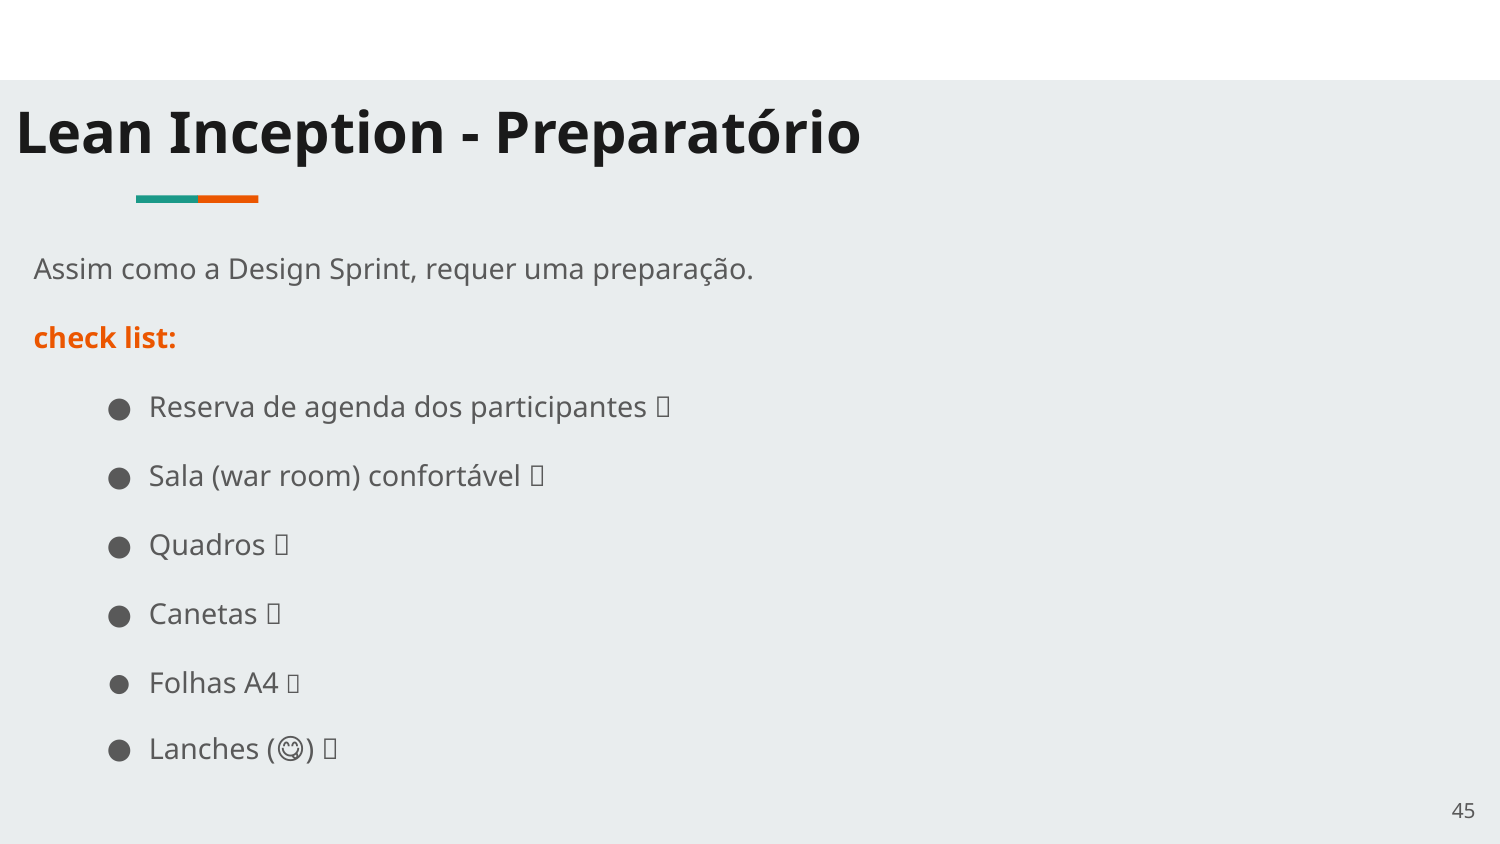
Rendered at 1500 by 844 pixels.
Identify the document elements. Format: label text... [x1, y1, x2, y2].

slide_number <number> [1400, 779, 1491, 844]
title Lean Inception - Preparatório [0, 80, 1217, 182]
subtitle Assim como a Design Sprint, requer uma preparação. check list: Reserva de agenda dos participantes ✅ Sala (war room) confortável ✅ Quadros ✅ Canetas ✅ Folhas A4 ✅ Lanches (😋) ✅ [18, 235, 1466, 787]
